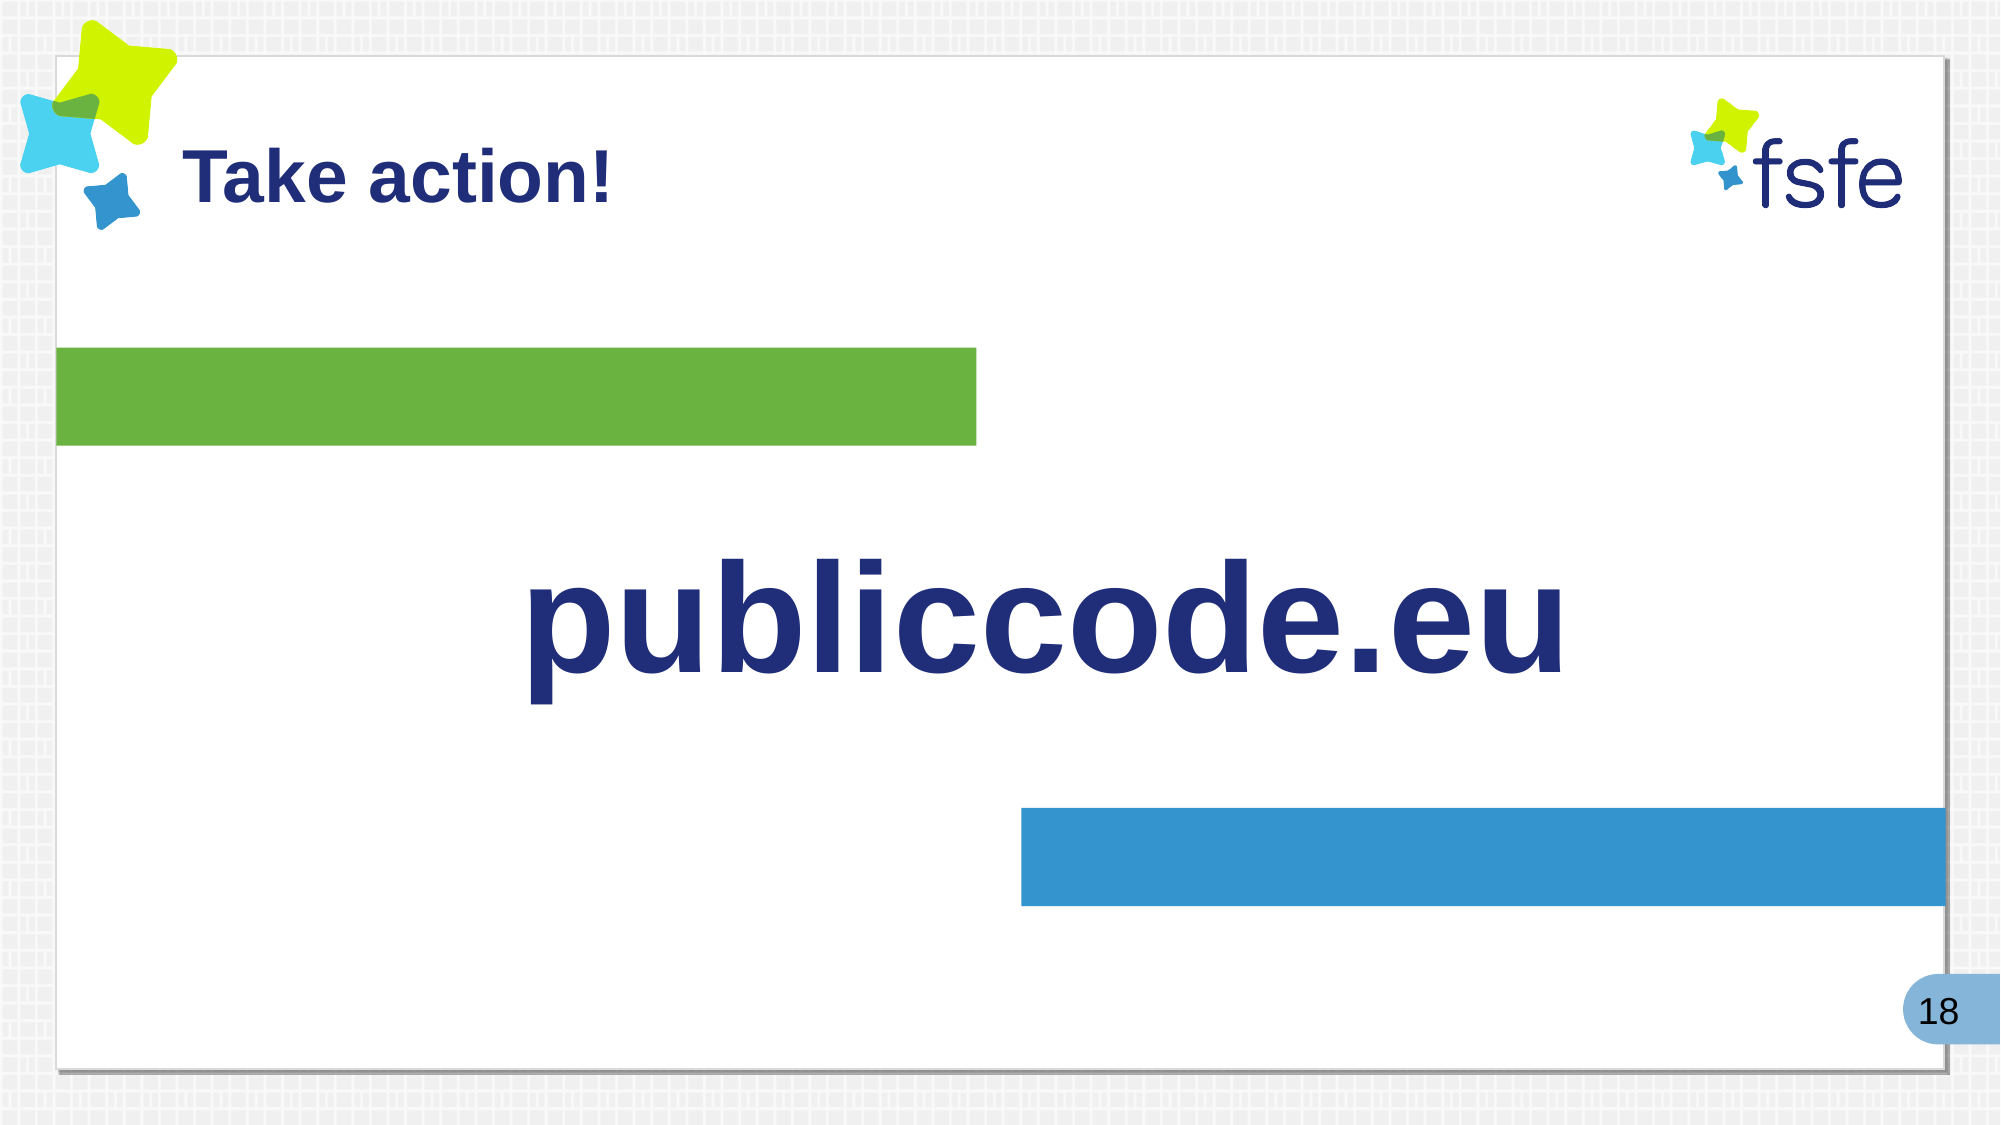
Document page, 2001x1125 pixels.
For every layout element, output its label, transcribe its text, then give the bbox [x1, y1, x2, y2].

picture [0, 0, 2001, 1125]
text_box publiccode.eu [505, 313, 1628, 719]
text_box Take action! [167, 112, 1893, 233]
